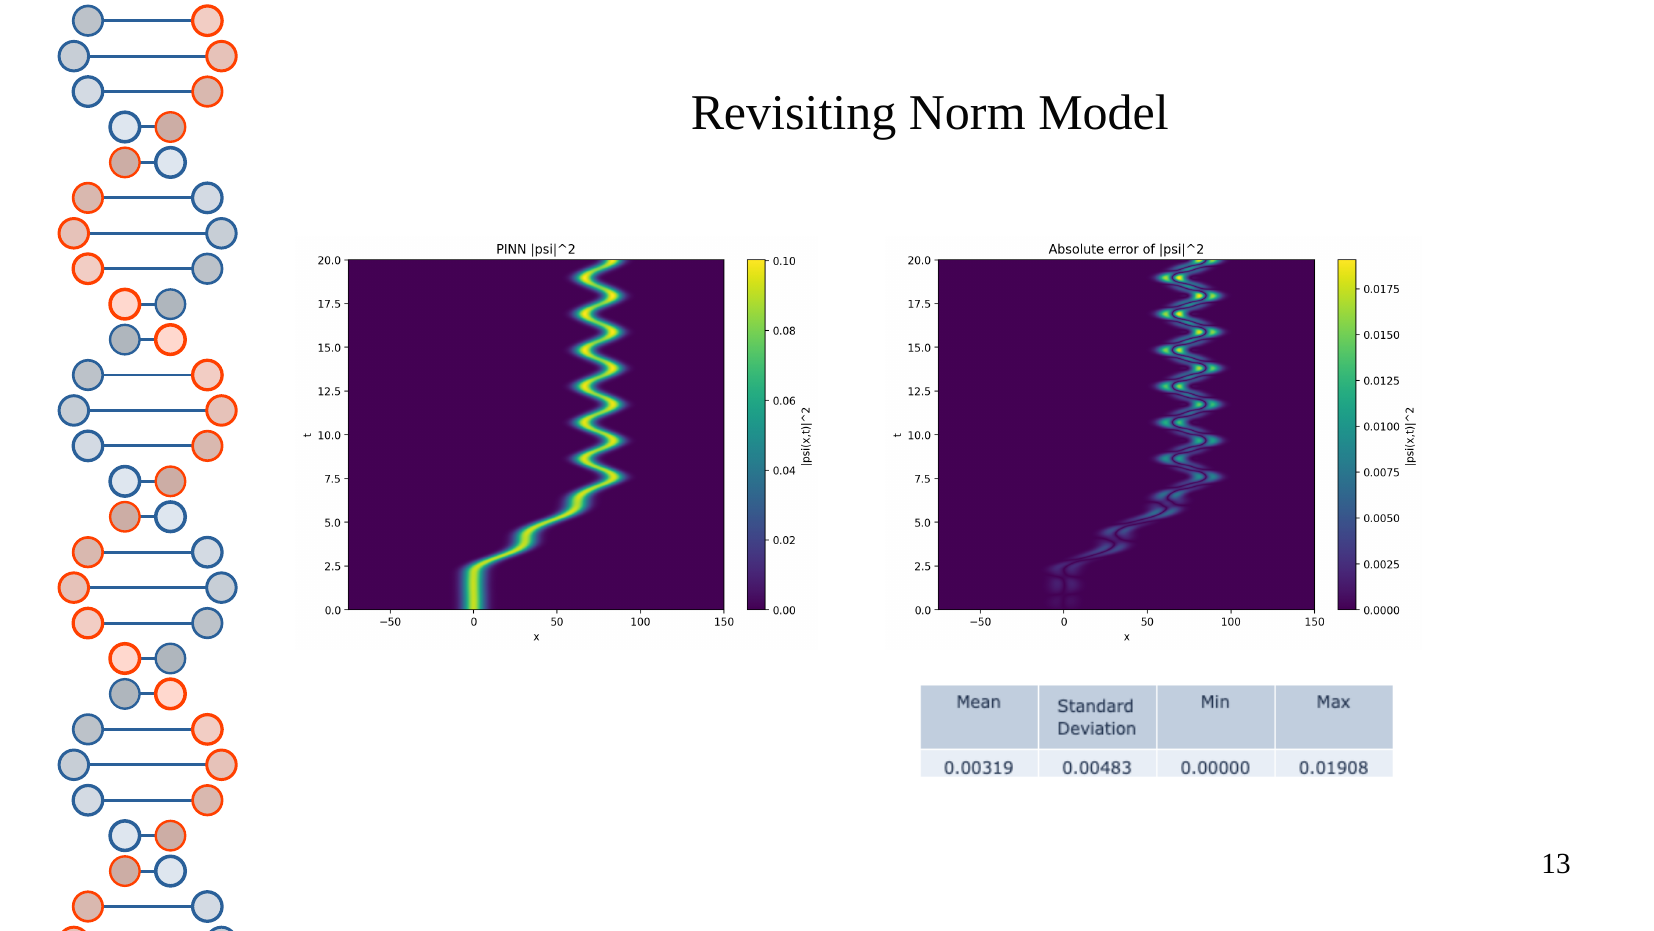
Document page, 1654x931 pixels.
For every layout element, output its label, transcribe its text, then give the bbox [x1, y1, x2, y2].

picture [903, 666, 1418, 798]
picture [885, 236, 1422, 650]
picture [295, 236, 818, 650]
title Revisiting Norm Model [265, 35, 1595, 189]
